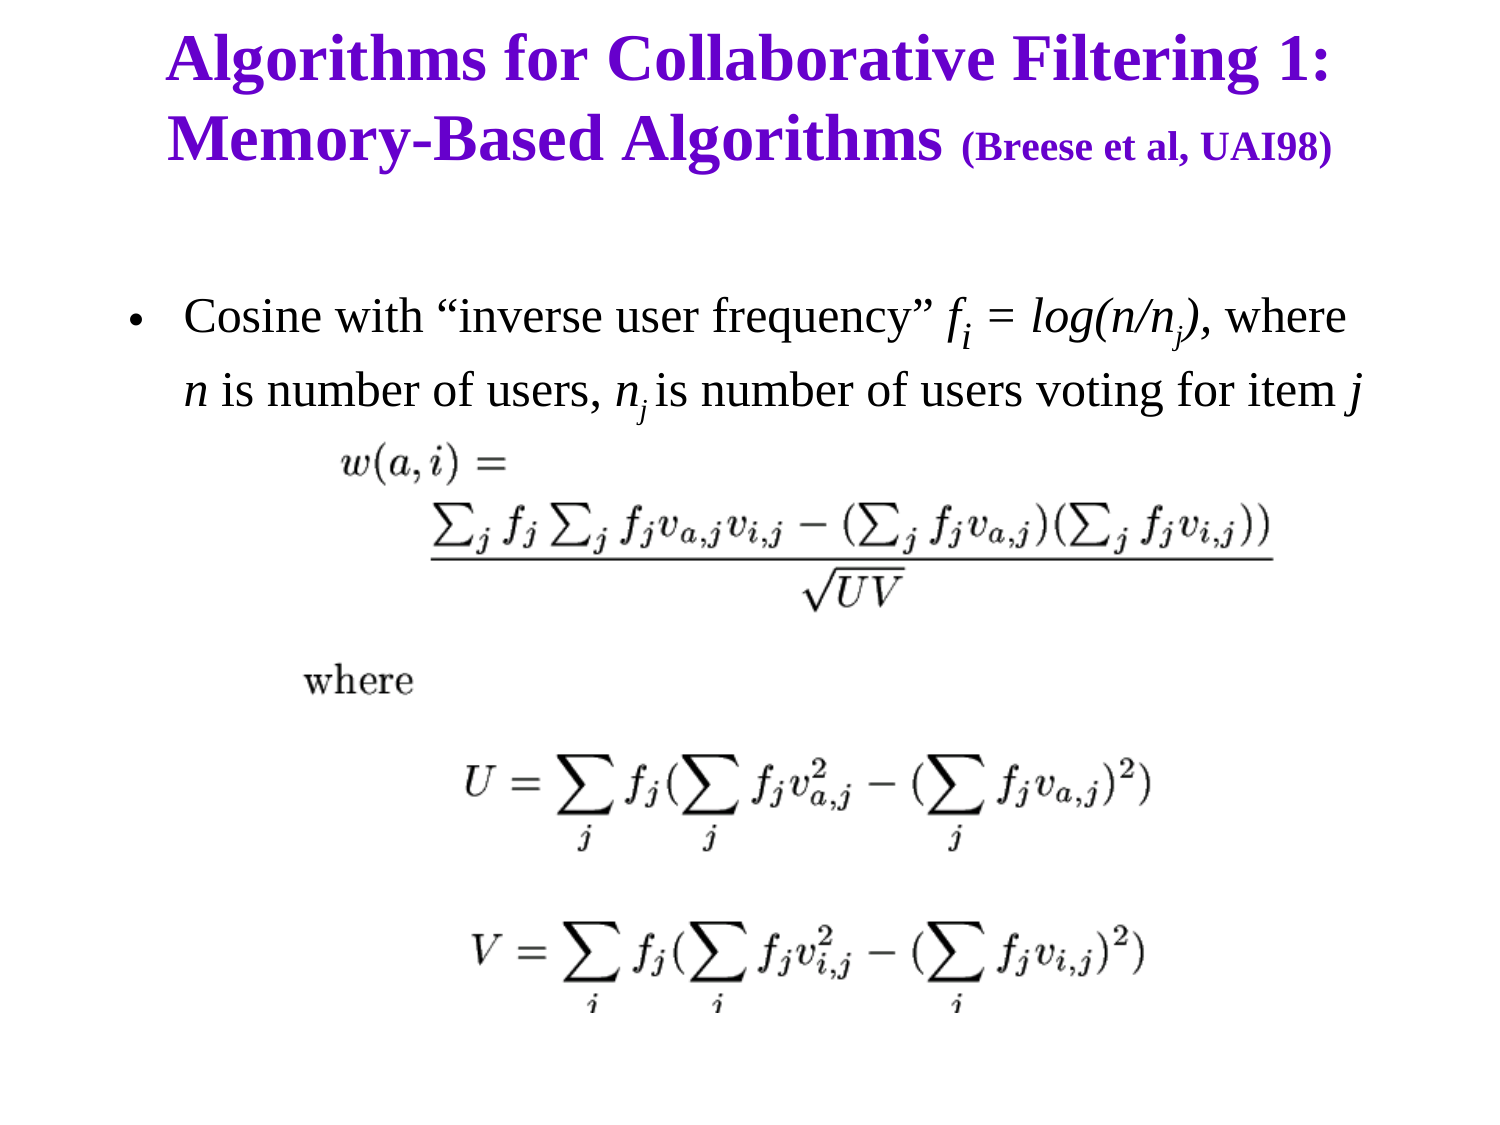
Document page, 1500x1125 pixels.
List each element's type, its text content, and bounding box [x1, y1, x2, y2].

picture [275, 1000, 1300, 1013]
title Algorithms for Collaborative Filtering 1: Memory-Based Algorithms (Breese et al, UAI98) [112, 0, 1388, 188]
list Cosine with “inverse user frequency” fi = log(n/nj), where n is number of users, nj is number of users voting for item j [112, 275, 1388, 1000]
